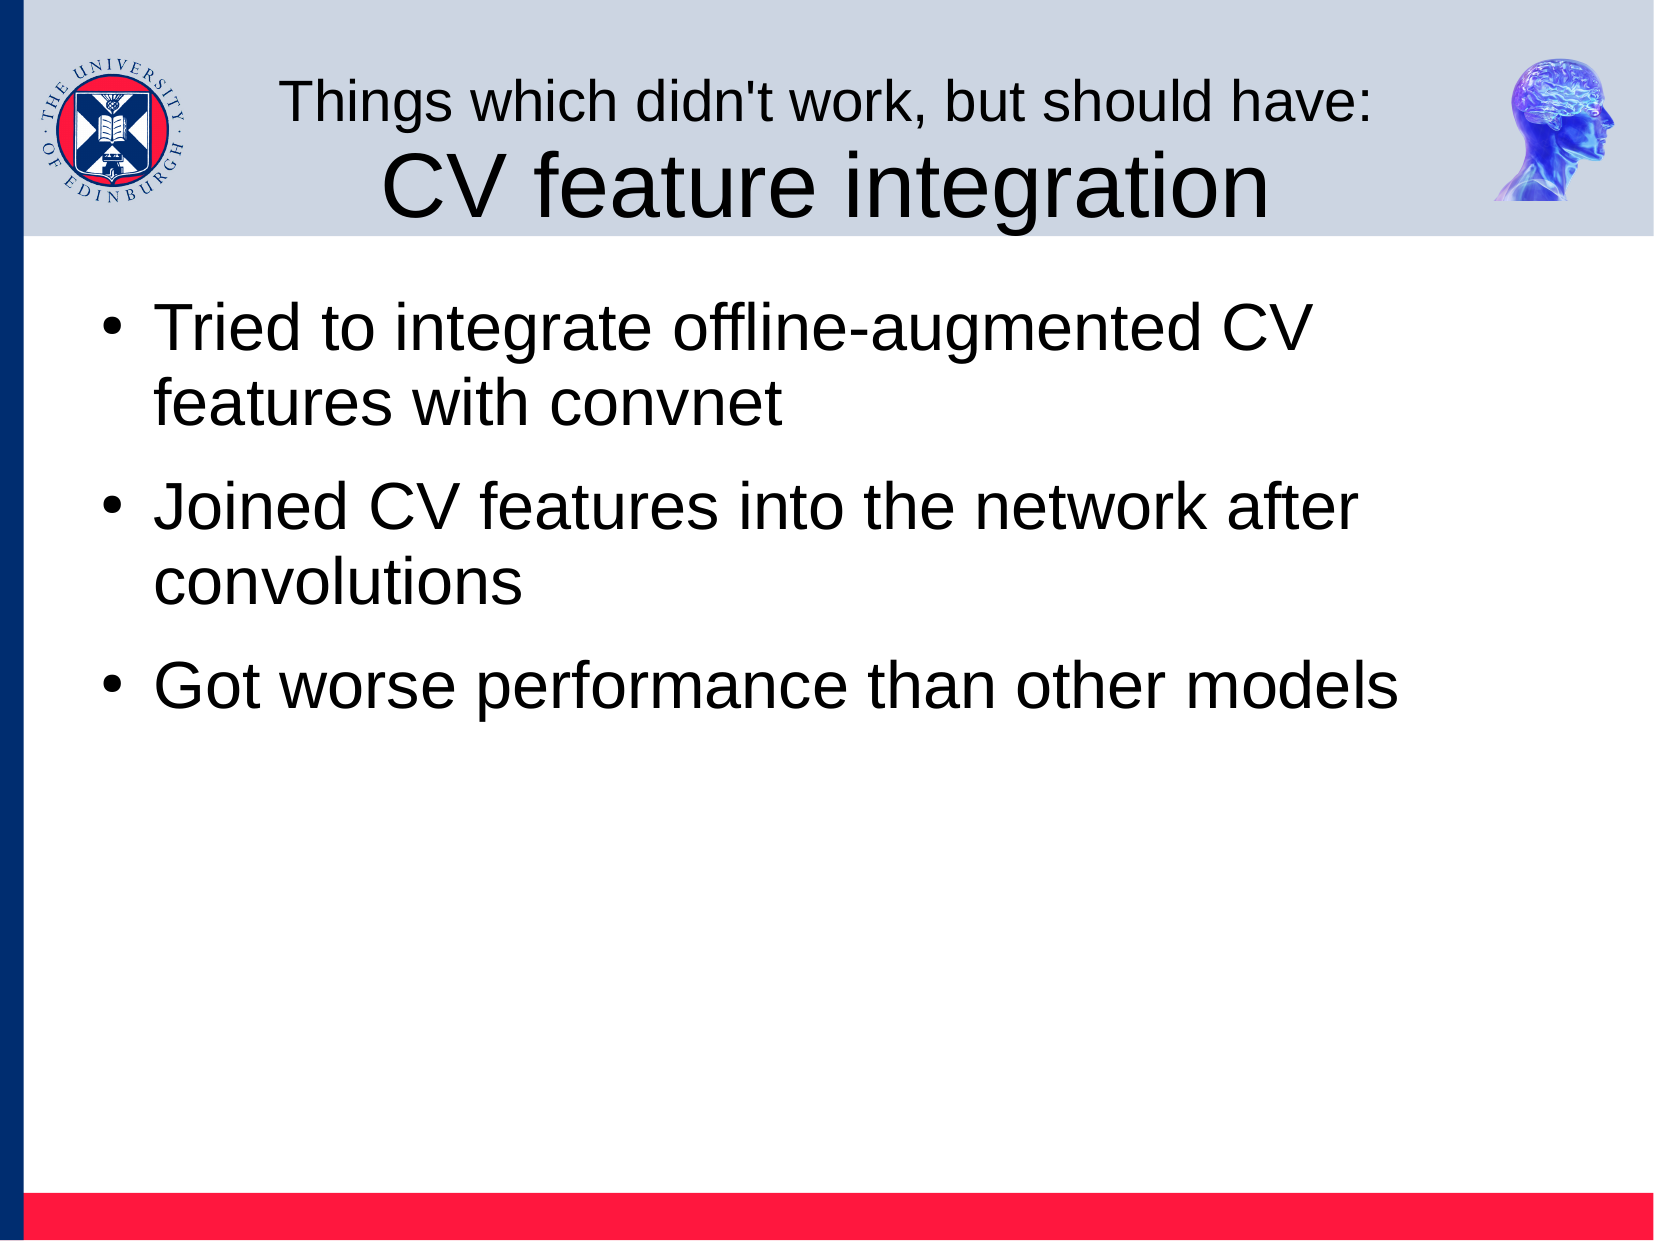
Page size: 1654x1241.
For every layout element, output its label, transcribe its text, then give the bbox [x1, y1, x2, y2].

title Things which didn't work, but should have: CV feature integration [82, 49, 1571, 257]
list Tried to integrate offline-augmented CV features with convnet Joined CV features into the network after convolutions Got worse performance than other models [82, 290, 1571, 1010]
picture [1571, 58, 1615, 201]
picture [38, 56, 82, 205]
